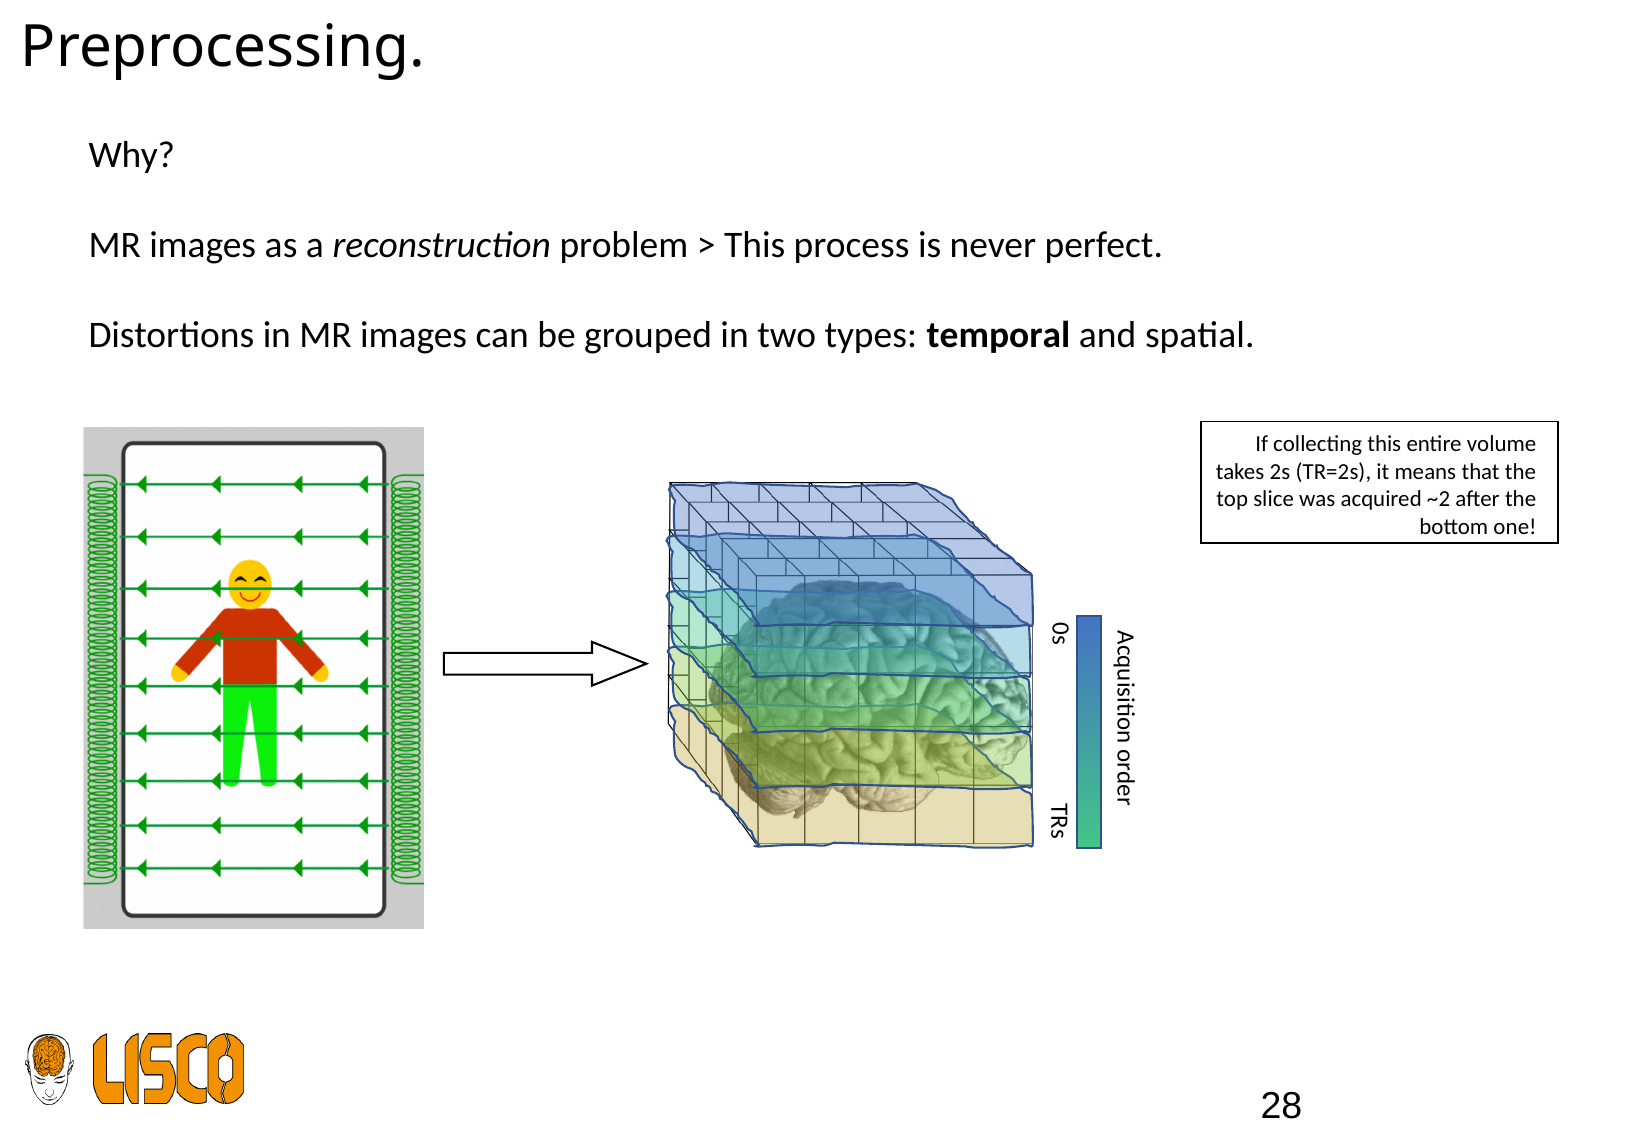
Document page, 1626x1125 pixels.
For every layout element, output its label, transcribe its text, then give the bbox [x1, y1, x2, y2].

text_box Why? MR images as a reconstruction problem > This process is never perfect. Distortions in MR images can be grouped in two types: temporal and spatial. [74, 123, 1305, 372]
picture [93, 1033, 244, 1104]
picture [25, 1034, 74, 1105]
picture [667, 599, 674, 651]
picture [82, 427, 424, 929]
text_box Preprocessing. [6, 1, 1623, 123]
picture [667, 652, 757, 844]
text_box 0s [1036, 607, 1085, 668]
picture [740, 482, 1033, 583]
text_box Acquisition order [1101, 616, 1150, 848]
text_box TRs [1035, 789, 1084, 870]
text_box [666, 482, 1033, 848]
picture [1022, 626, 1033, 803]
picture [667, 482, 721, 538]
text_box [1077, 616, 1101, 848]
text_box If collecting this entire volume takes 2s (TR=2s), it means that the top slice was acquired ~2 after the bottom one! [1201, 421, 1558, 543]
picture [667, 543, 674, 593]
